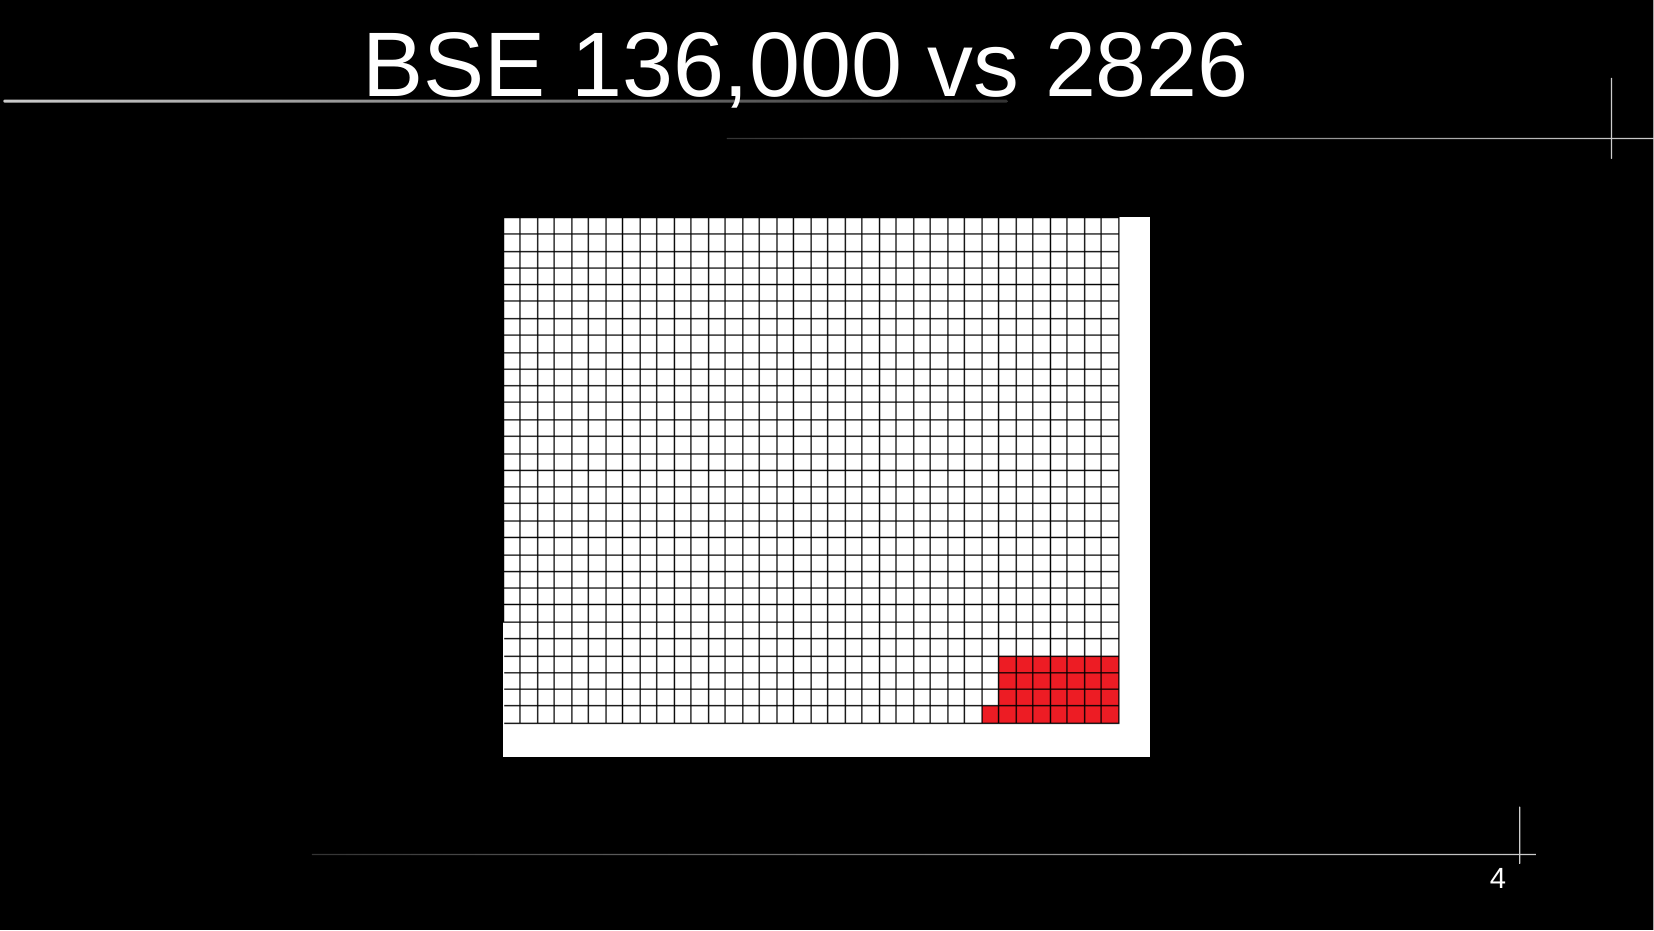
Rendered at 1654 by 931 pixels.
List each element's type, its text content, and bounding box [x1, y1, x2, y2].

picture [503, 217, 1150, 758]
title BSE 136,000 vs 2826 [23, 11, 1589, 119]
